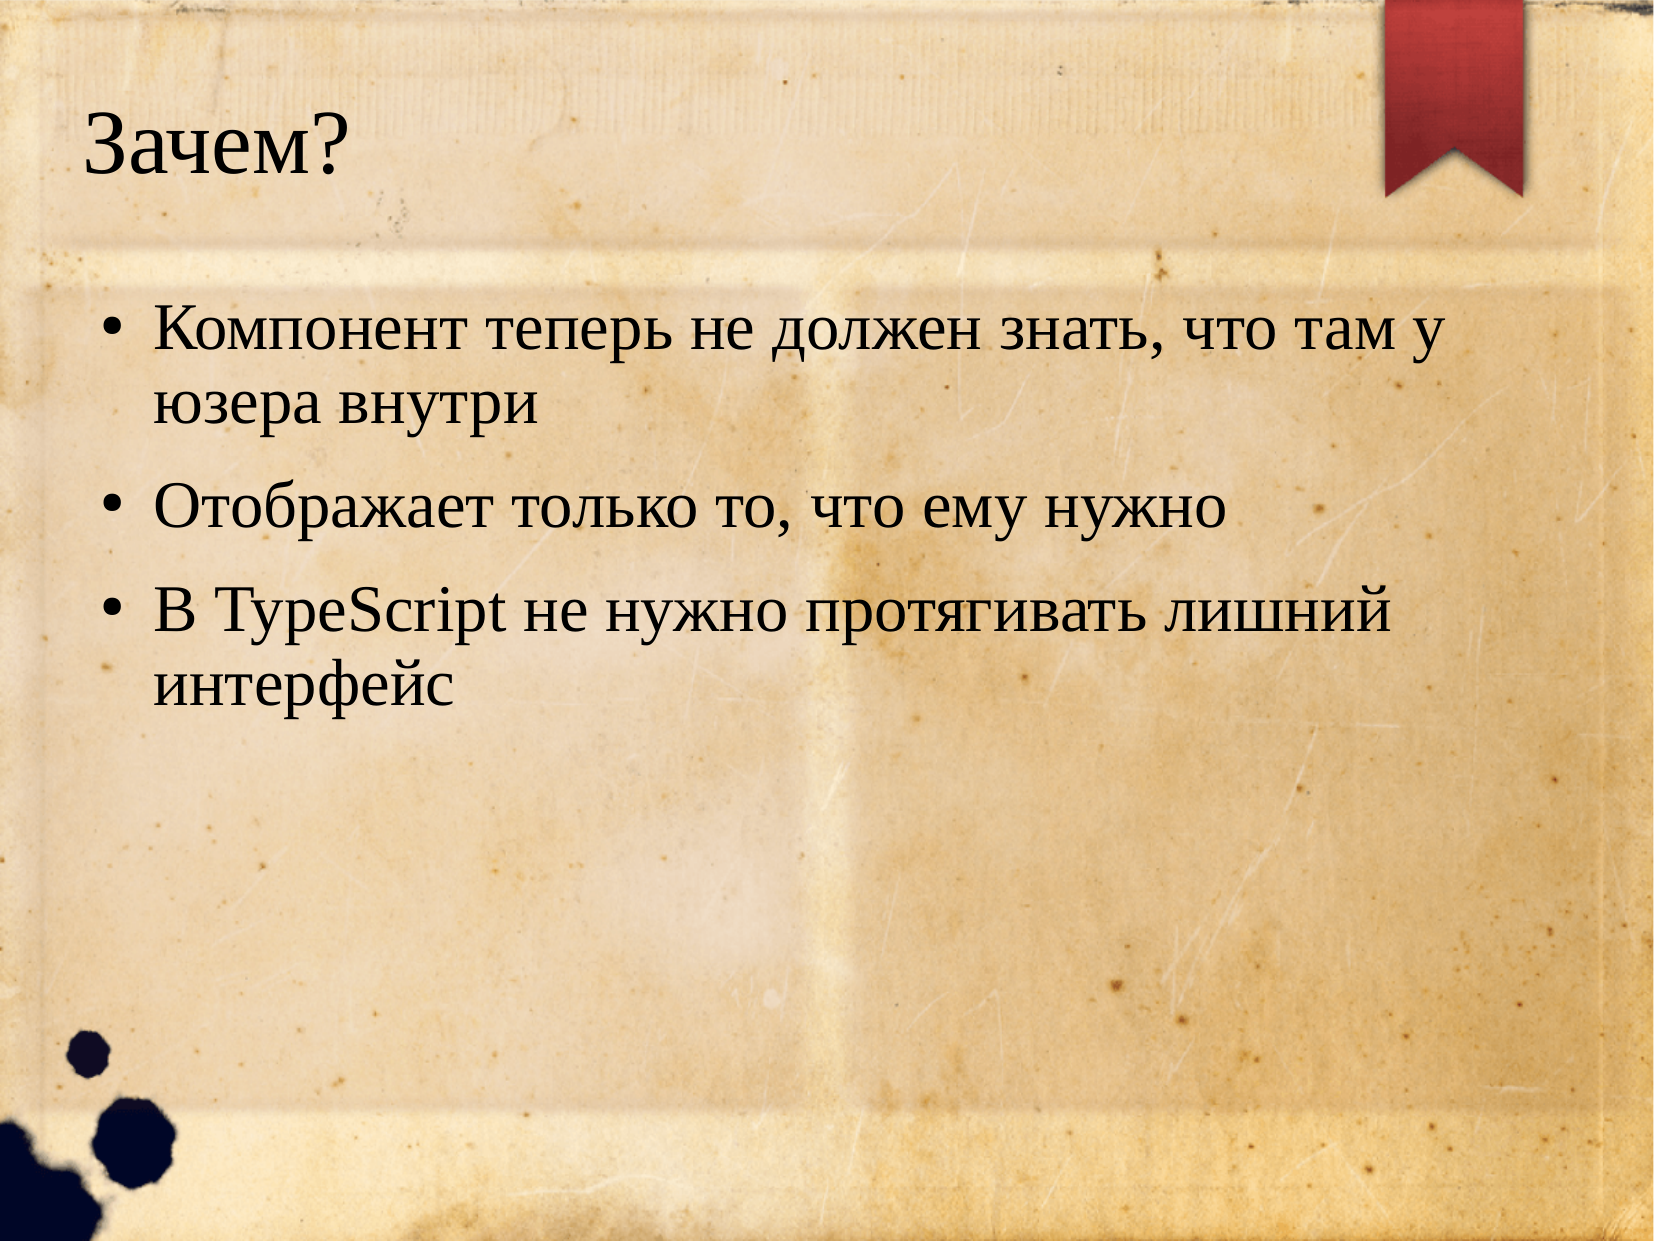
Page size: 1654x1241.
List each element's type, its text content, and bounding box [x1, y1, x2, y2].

picture [0, 0, 1654, 1241]
title Зачем? [82, 49, 1347, 237]
list Компонент теперь не должен знать, что там у юзера внутри Отображает только то, что ему нужно В TypeScript не нужно протягивать лишний интерфейс [82, 290, 1538, 1010]
